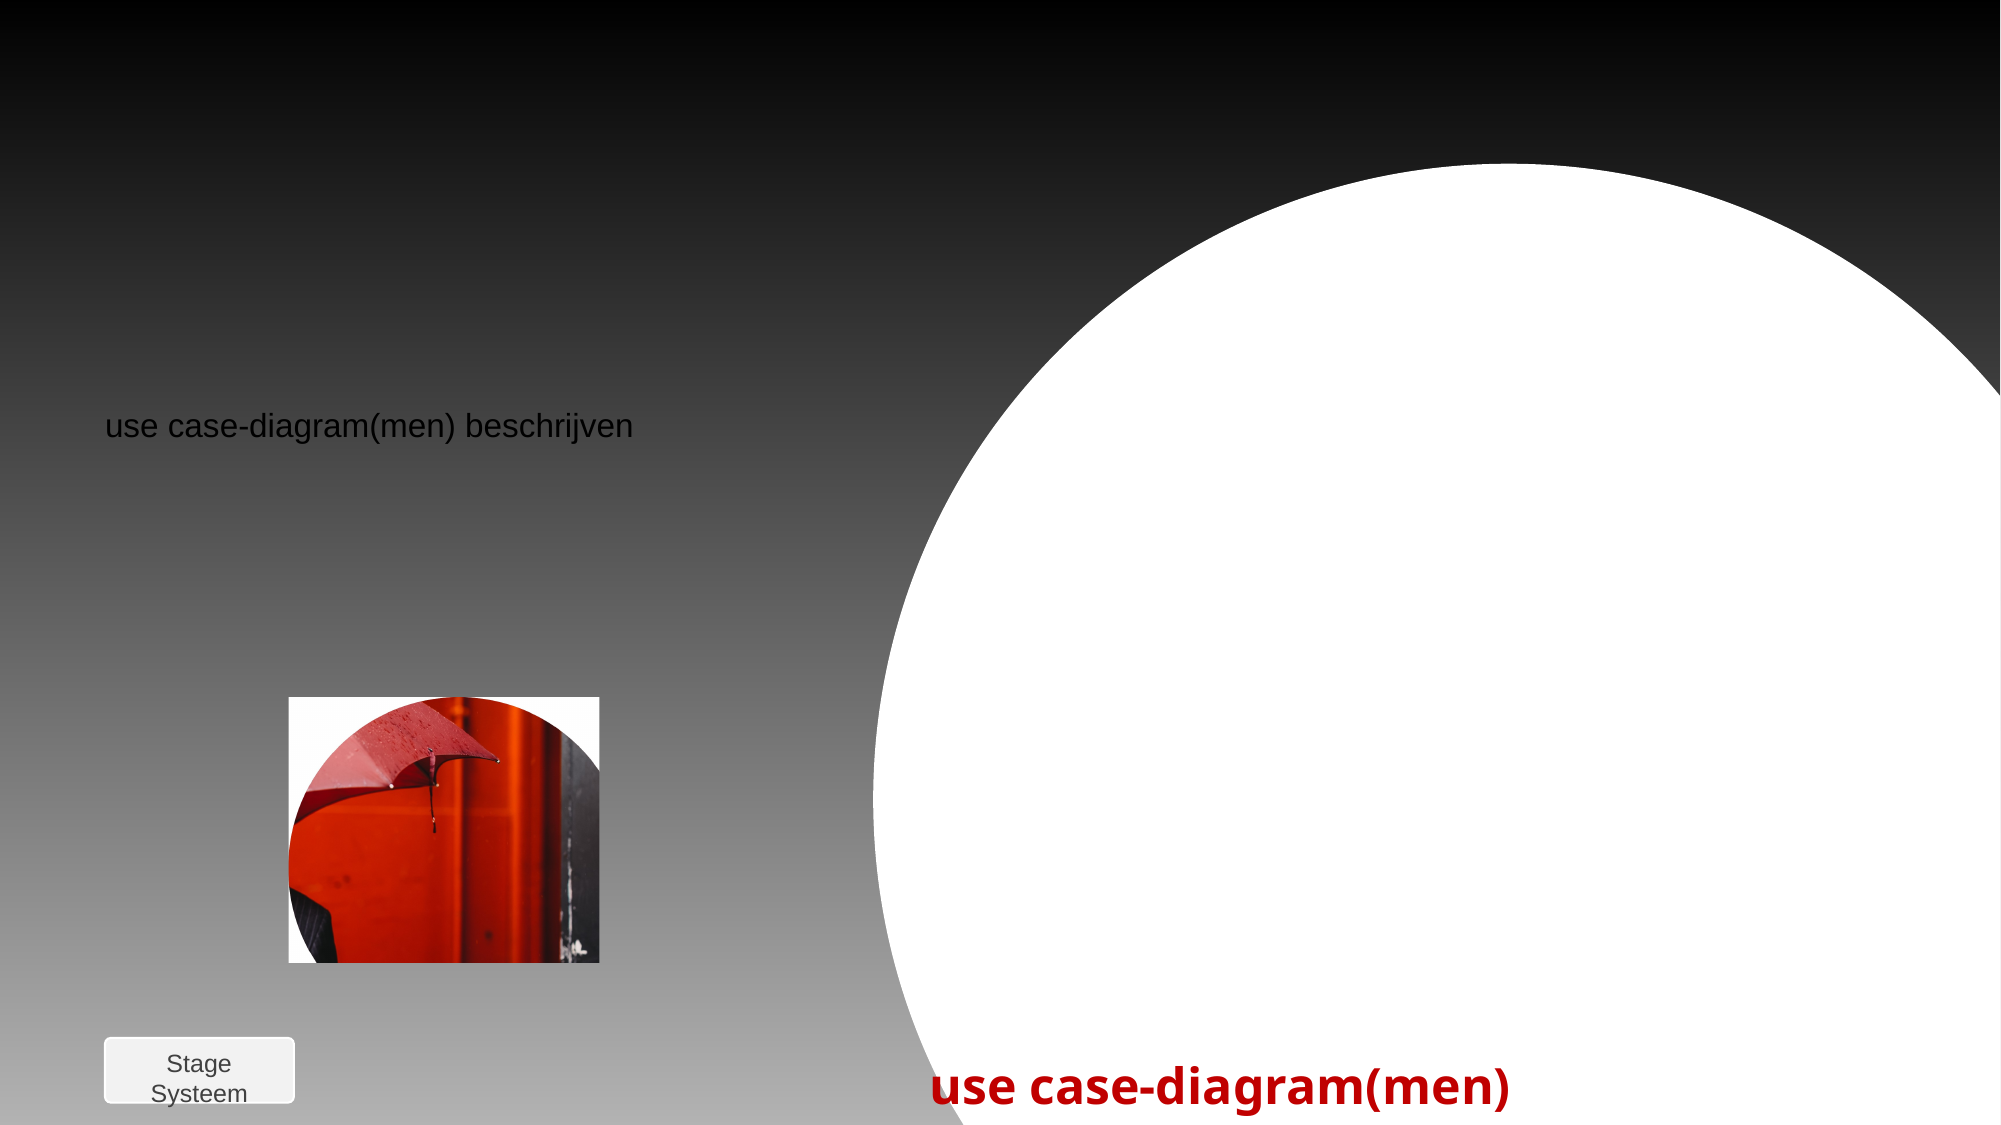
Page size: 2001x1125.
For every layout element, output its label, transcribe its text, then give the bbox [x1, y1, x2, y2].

title use case-diagram(men) [105, 82, 949, 326]
list use case-diagram(men) beschrijven [112, 407, 791, 962]
text_box Stage Systeem [105, 1037, 294, 1103]
picture [914, 205, 2000, 1124]
